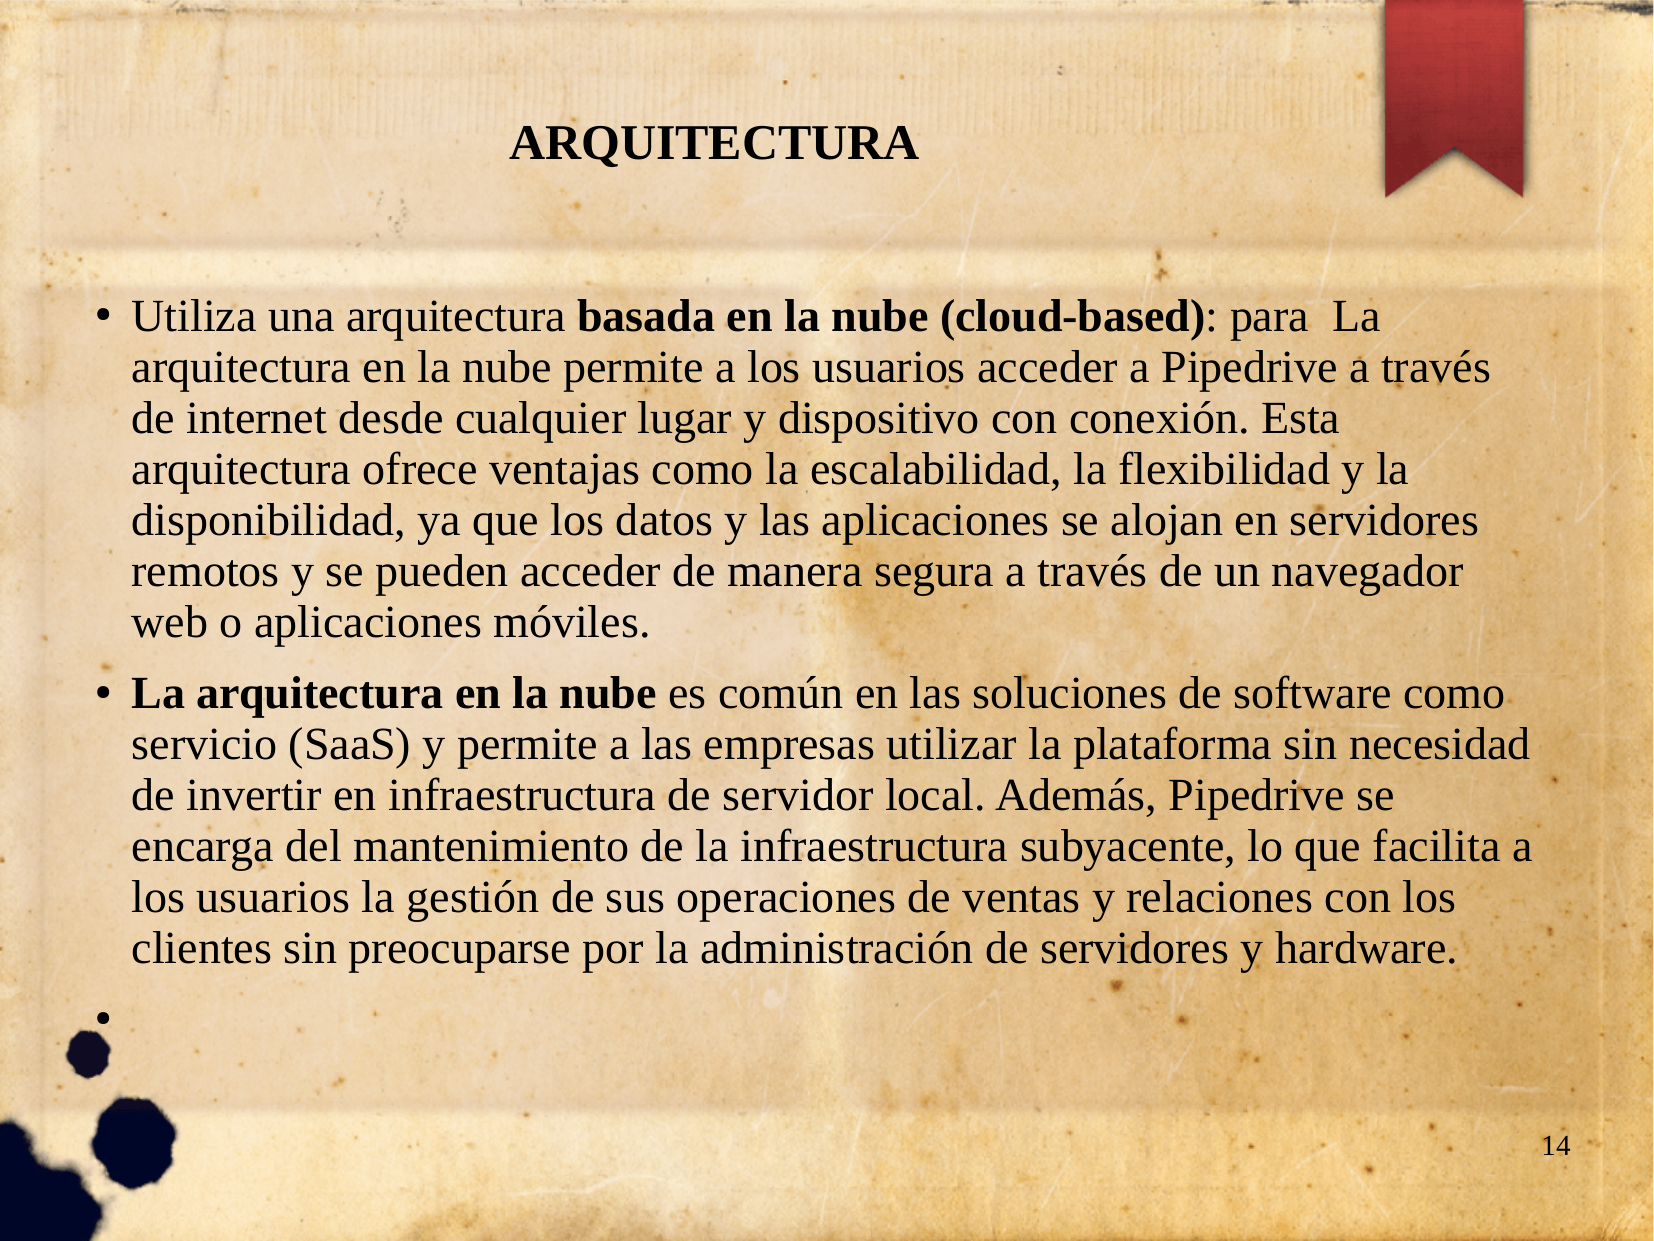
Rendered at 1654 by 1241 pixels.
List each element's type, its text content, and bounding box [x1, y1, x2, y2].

picture [0, 0, 1654, 1241]
title ARQUITECTURA [82, 49, 1347, 237]
list Utiliza una arquitectura basada en la nube (cloud-based): para La arquitectura en la nube permite a los usuarios acceder a Pipedrive a través de internet desde cualquier lugar y dispositivo con conexión. Esta arquitectura ofrece ventajas como la escalabilidad, la flexibilidad y la disponibilidad, ya que los datos y las aplicaciones se alojan en servidores remotos y se pueden acceder de manera segura a través de un navegador web o aplicaciones móviles. La arquitectura en la nube es común en las soluciones de software como servicio (SaaS) y permite a las empresas utilizar la plataforma sin necesidad de invertir en infraestructura de servidor local. Además, Pipedrive se encarga del mantenimiento de la infraestructura subyacente, lo que facilita a los usuarios la gestión de sus operaciones de ventas y relaciones con los clientes sin preocuparse por la administración de servidores y hardware. [82, 290, 1538, 1010]
